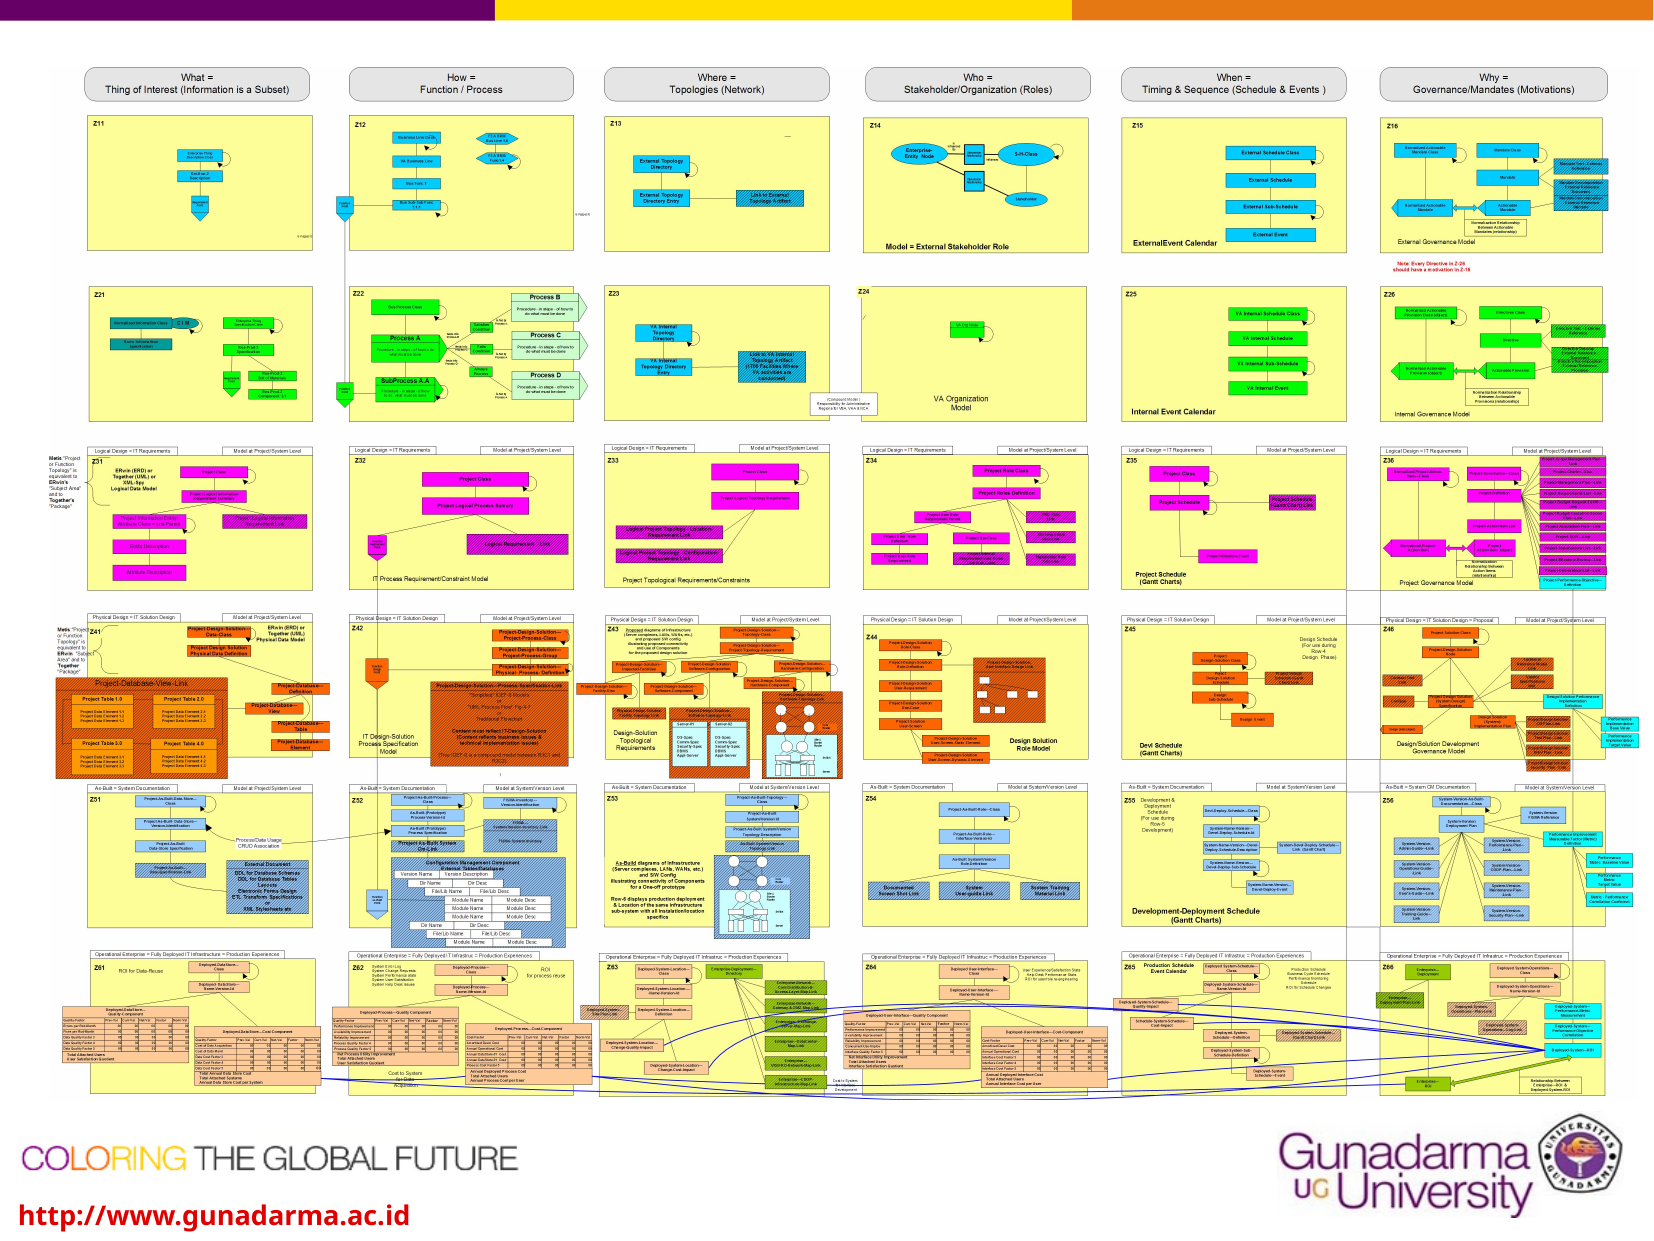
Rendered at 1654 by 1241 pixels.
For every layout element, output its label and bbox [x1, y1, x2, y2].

picture [17, 1126, 529, 1189]
picture [1277, 1111, 1624, 1218]
picture [49, 67, 1639, 1100]
